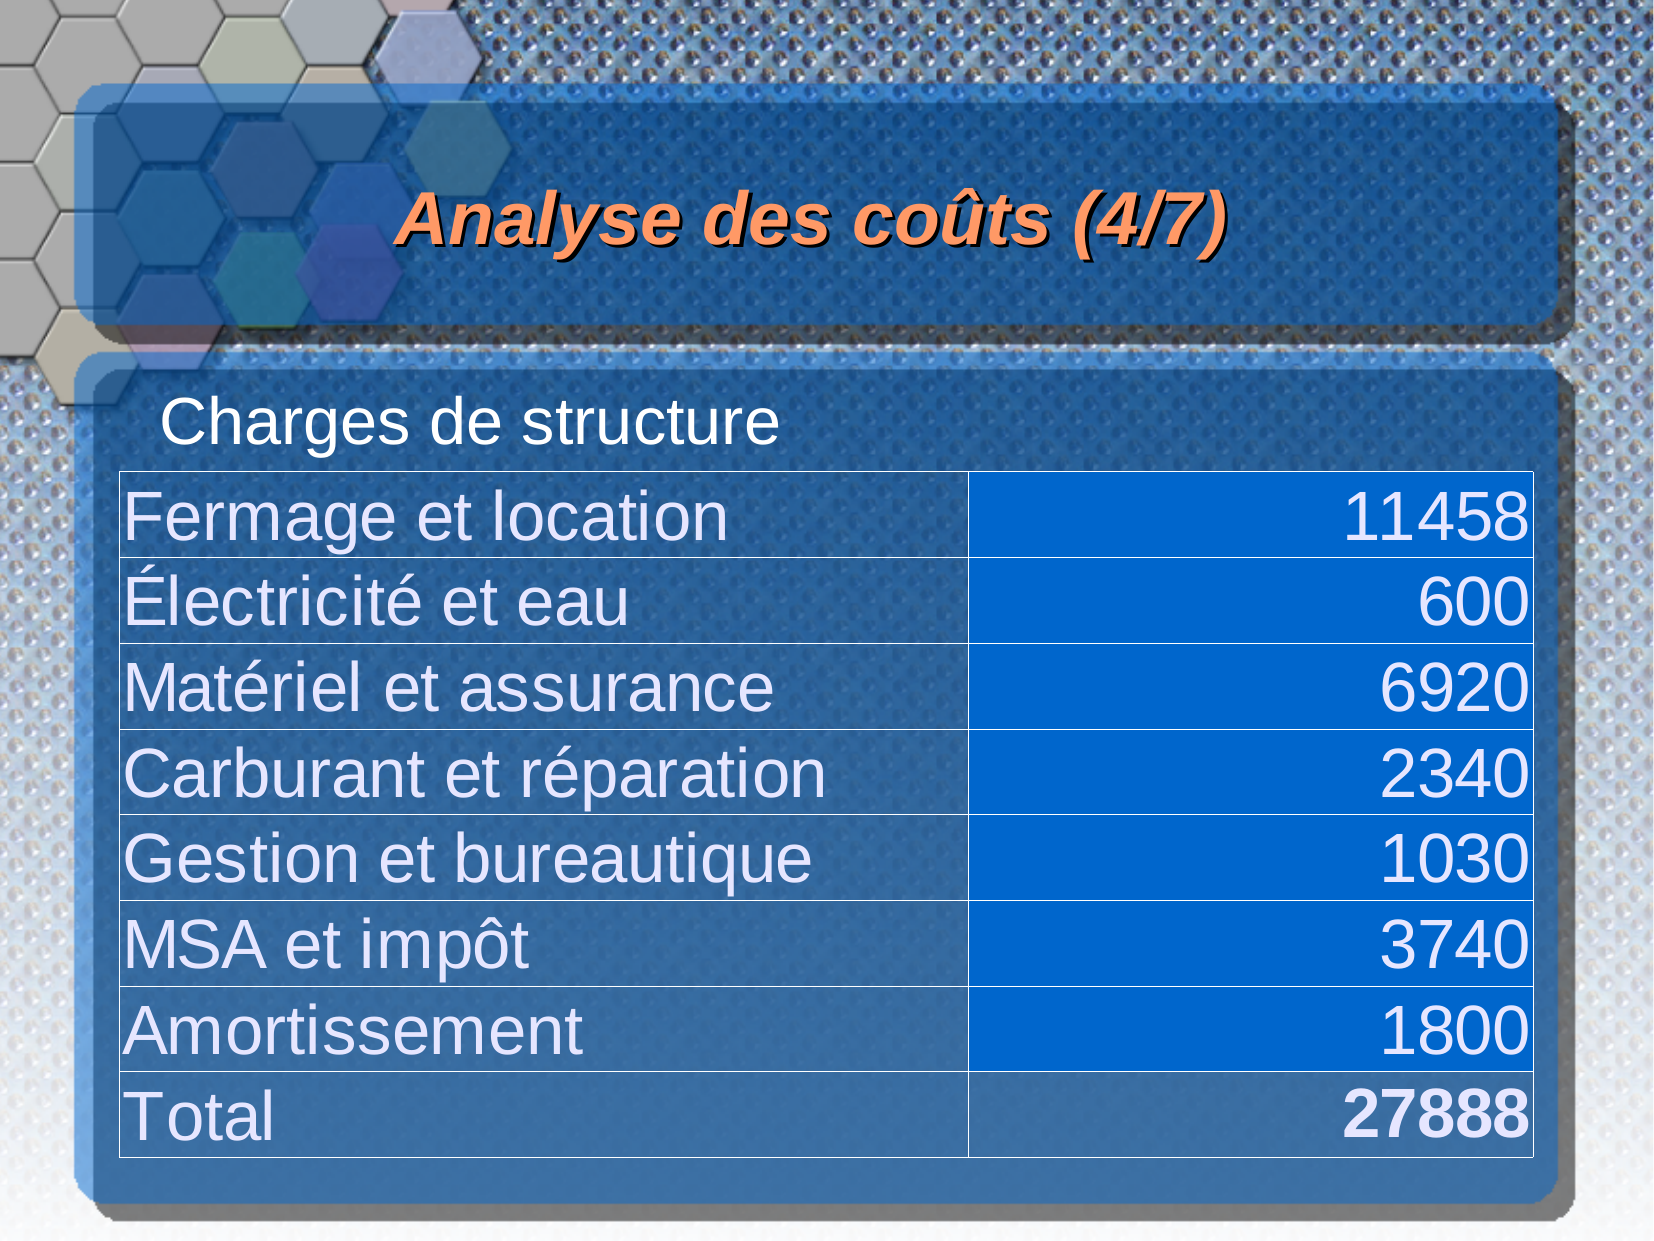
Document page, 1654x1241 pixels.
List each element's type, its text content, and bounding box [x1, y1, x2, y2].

title Analyse des coûts (4/7) [88, 114, 1534, 322]
list Charges de structure [147, 1161, 1529, 1166]
picture [0, 0, 1654, 1241]
list Charges de structure [147, 383, 1529, 471]
chart [119, 471, 1537, 1161]
